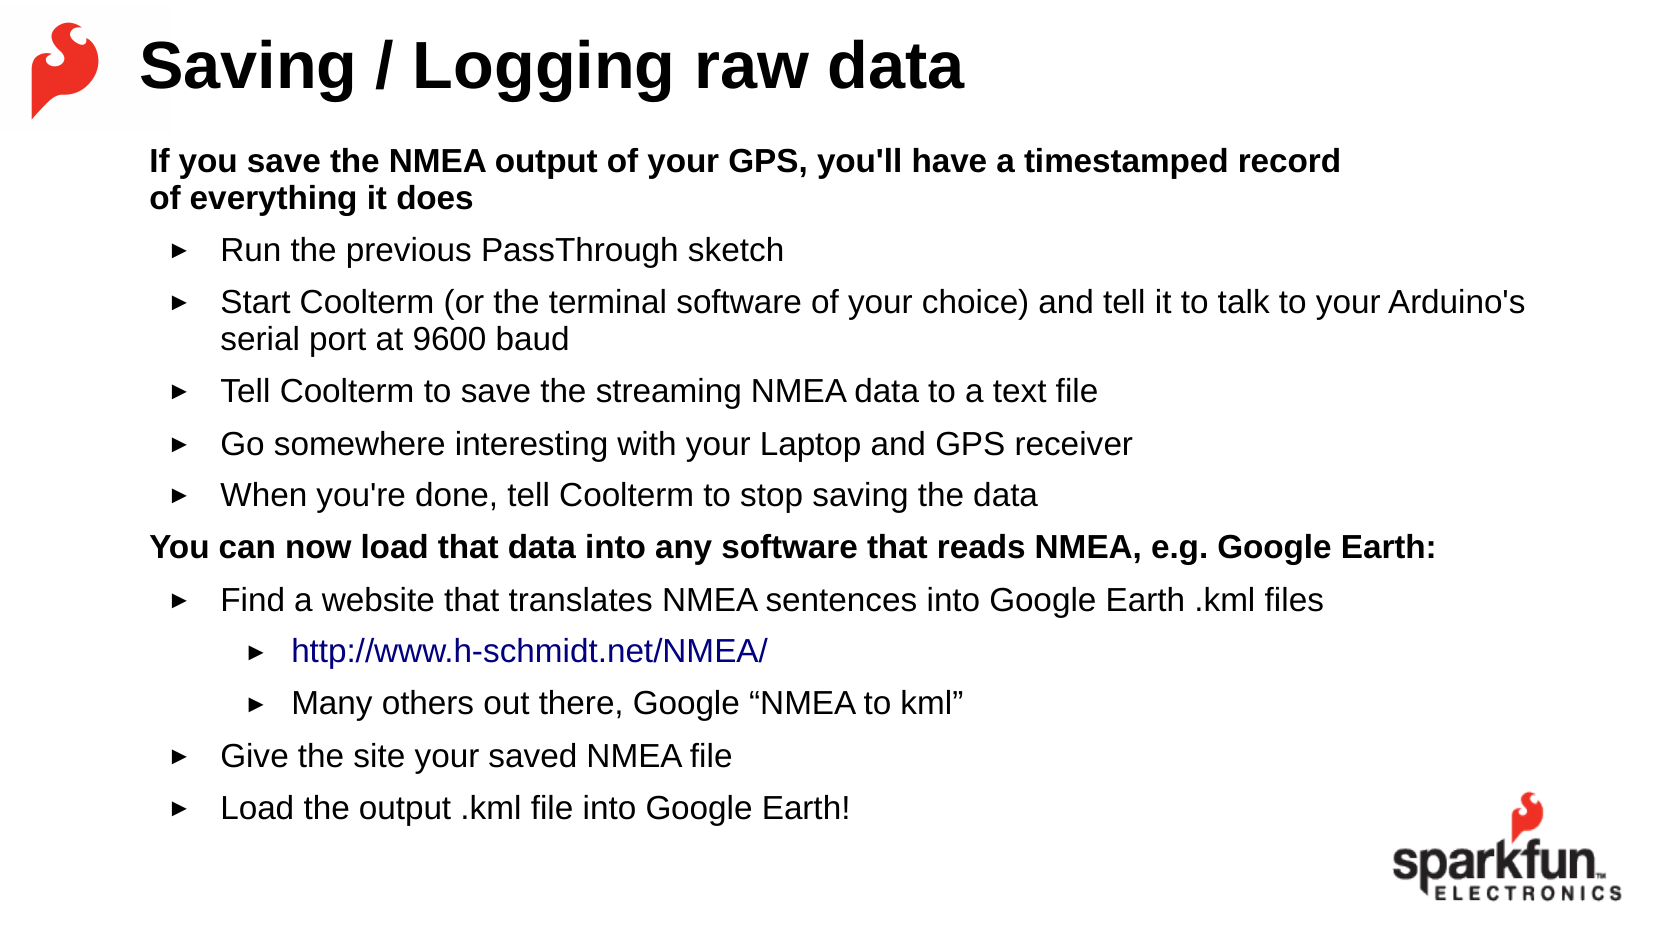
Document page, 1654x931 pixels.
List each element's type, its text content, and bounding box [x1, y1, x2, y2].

list If you save the NMEA output of your GPS, you'll have a timestamped record of everything it does Run the previous PassThrough sketch Start Coolterm (or the terminal software of your choice) and tell it to talk to your Arduino's serial port at 9600 baud Tell Coolterm to save the streaming NMEA data to a text file Go somewhere interesting with your Laptop and GPS receiver When you're done, tell Coolterm to stop saving the data You can now load that data into any software that reads NMEA, e.g. Google Earth: Find a website that translates NMEA sentences into Google Earth .kml files http://www.h-schmidt.net/NMEA/ Many others out there, Google “NMEA to kml” Give the site your saved NMEA file Load the output .kml file into Google Earth! [78, 142, 1567, 833]
picture [1363, 749, 1651, 926]
title Saving / Logging raw data [139, 27, 1503, 103]
picture [0, 5, 171, 133]
